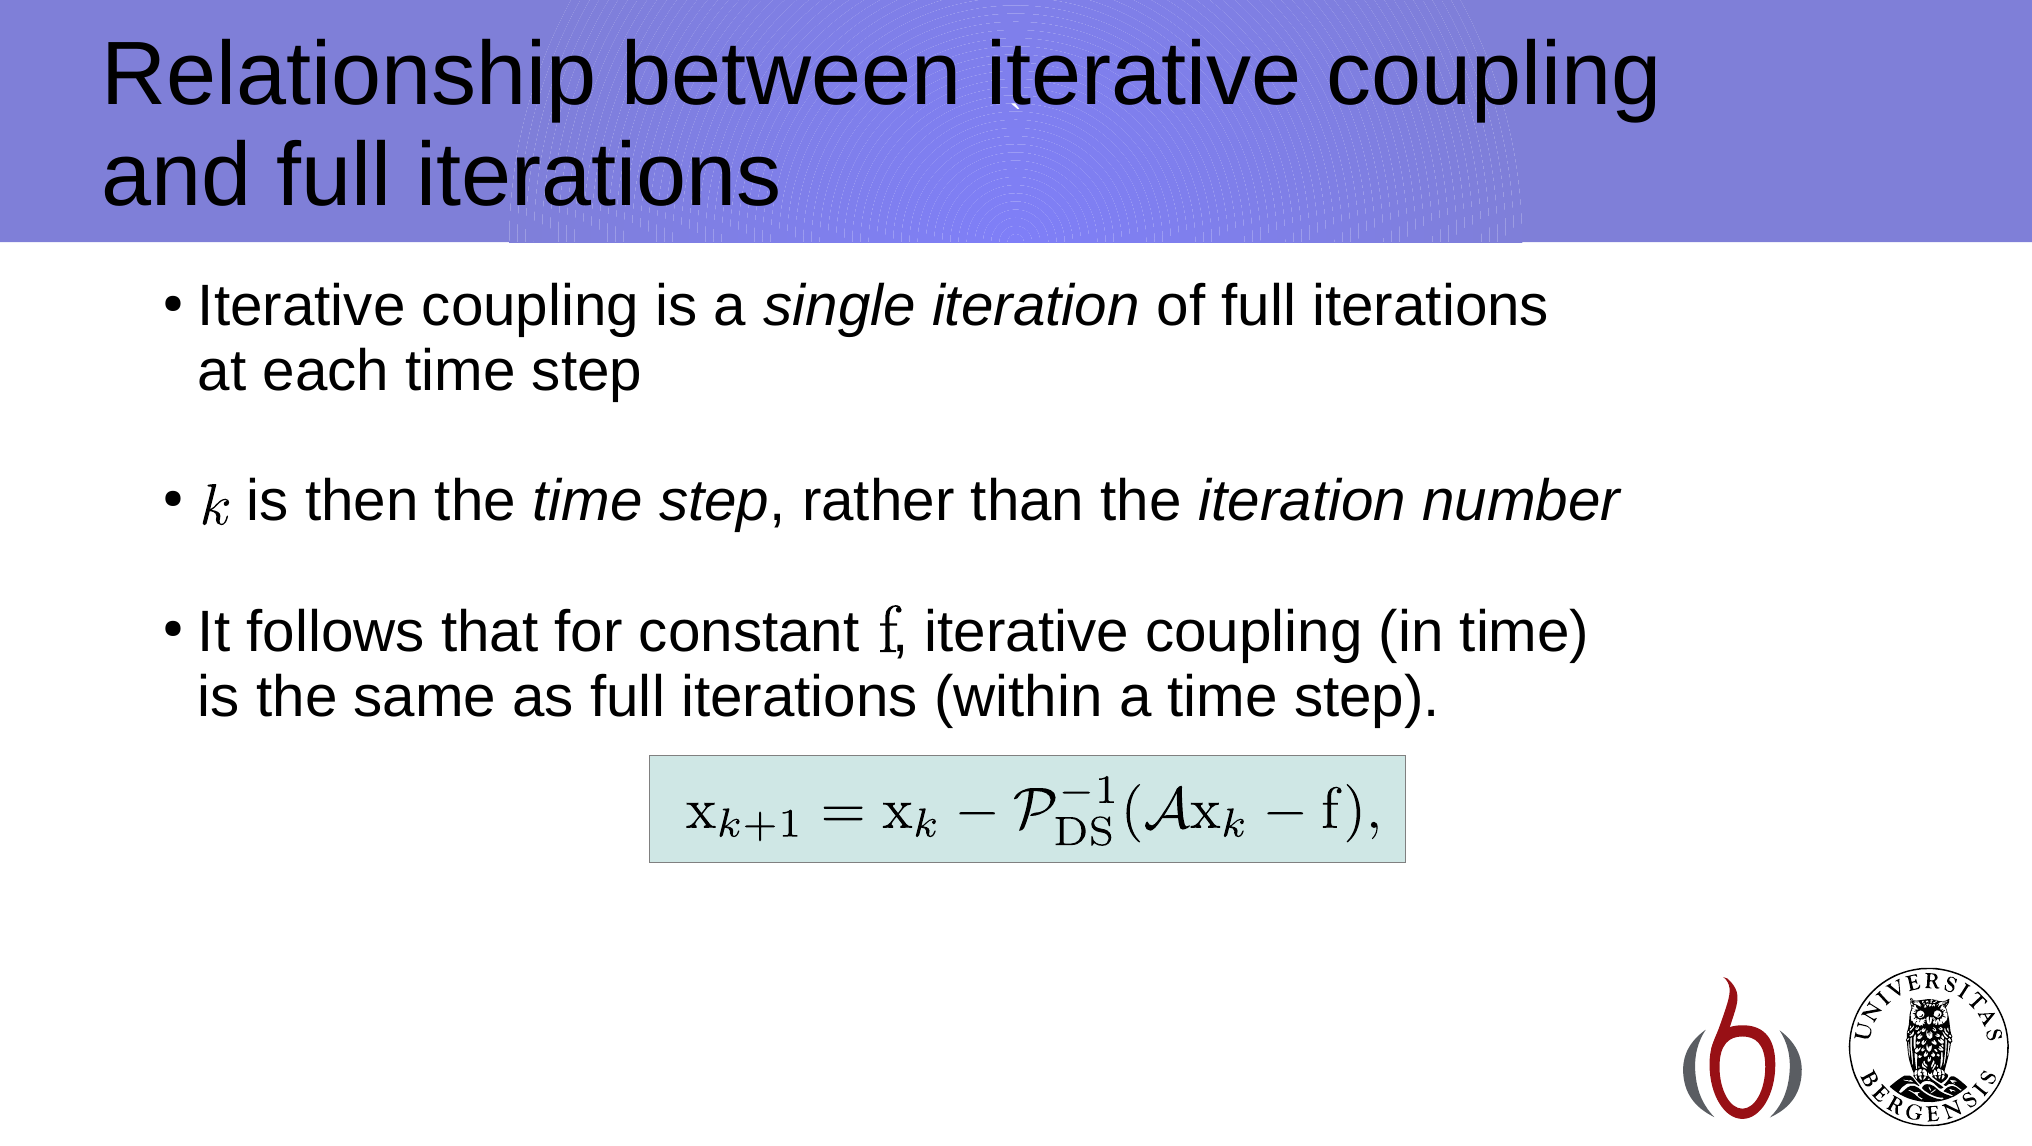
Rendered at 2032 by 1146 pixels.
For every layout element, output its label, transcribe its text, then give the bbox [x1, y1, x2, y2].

text_box Iterative coupling is a single iteration of full iterations at each time step is then the time step, rather than the iteration number It follows that for constant , iterative coupling (in time) is the same as full iterations (within a time step). [147, 265, 1636, 736]
title Relationship between iterative coupling and full iterations [101, 23, 2032, 225]
text_box [877, 605, 904, 653]
text_box [649, 755, 1406, 863]
text_box [199, 484, 232, 526]
